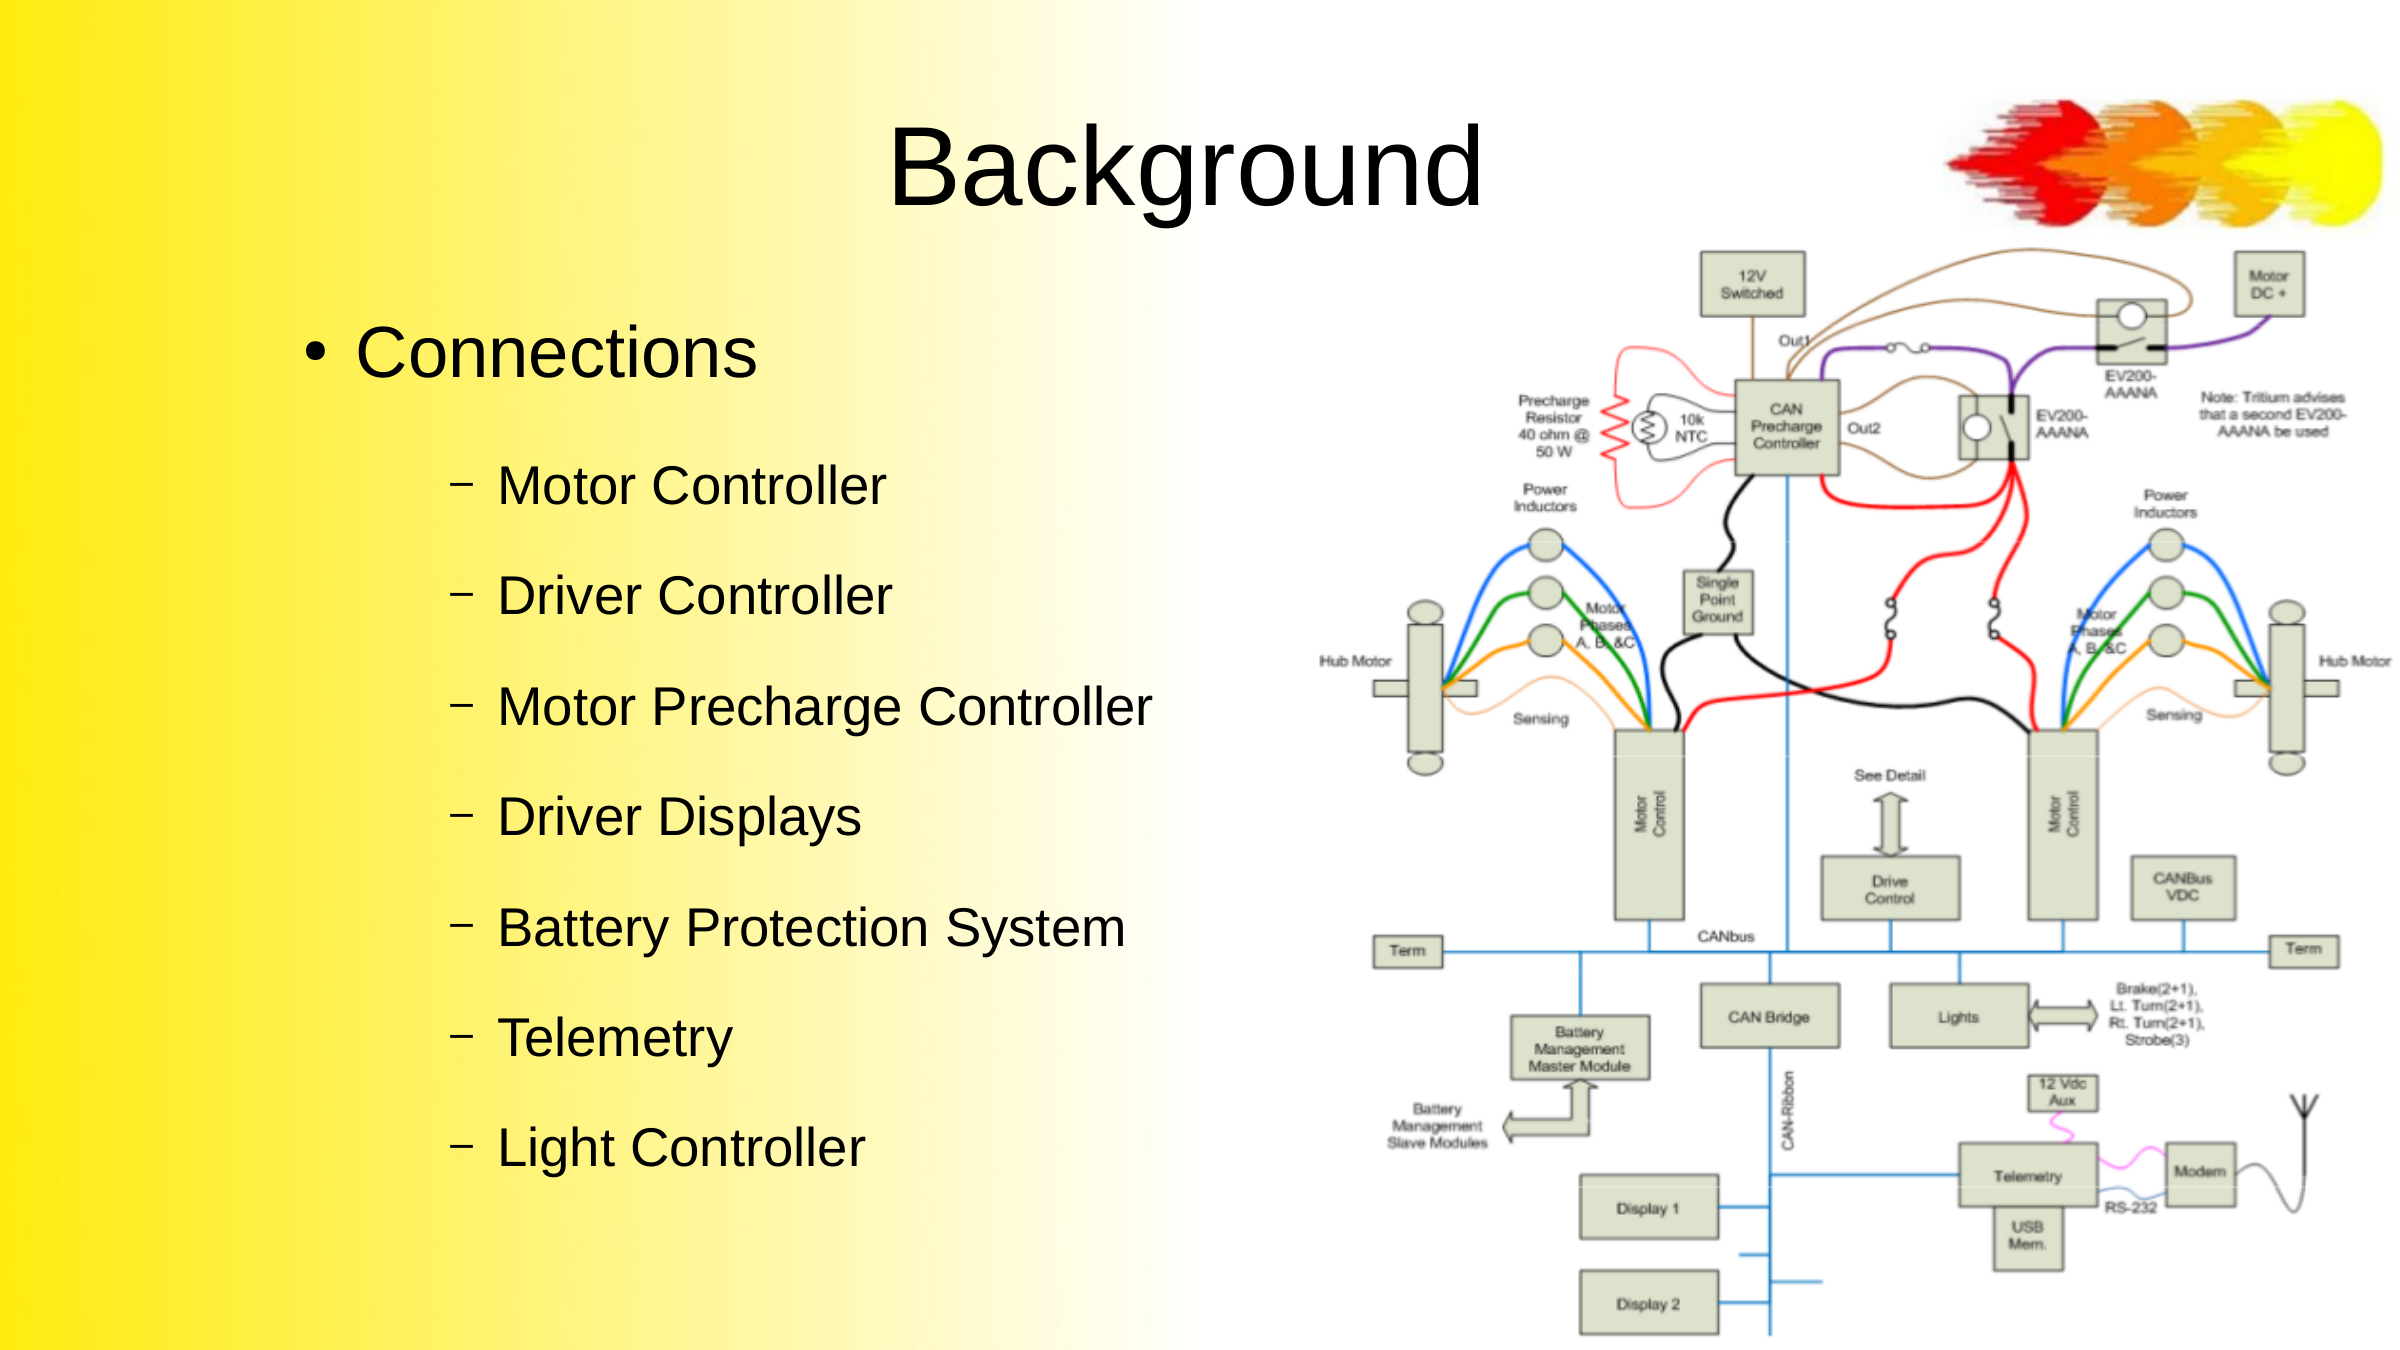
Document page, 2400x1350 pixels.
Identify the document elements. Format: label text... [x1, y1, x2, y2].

list Connections Motor Controller Driver Controller Motor Precharge Controller Driver Displays Battery Protection System Telemetry Light Controller [285, 311, 1246, 1287]
picture [0, 0, 2400, 1350]
title Background [120, 53, 2280, 280]
